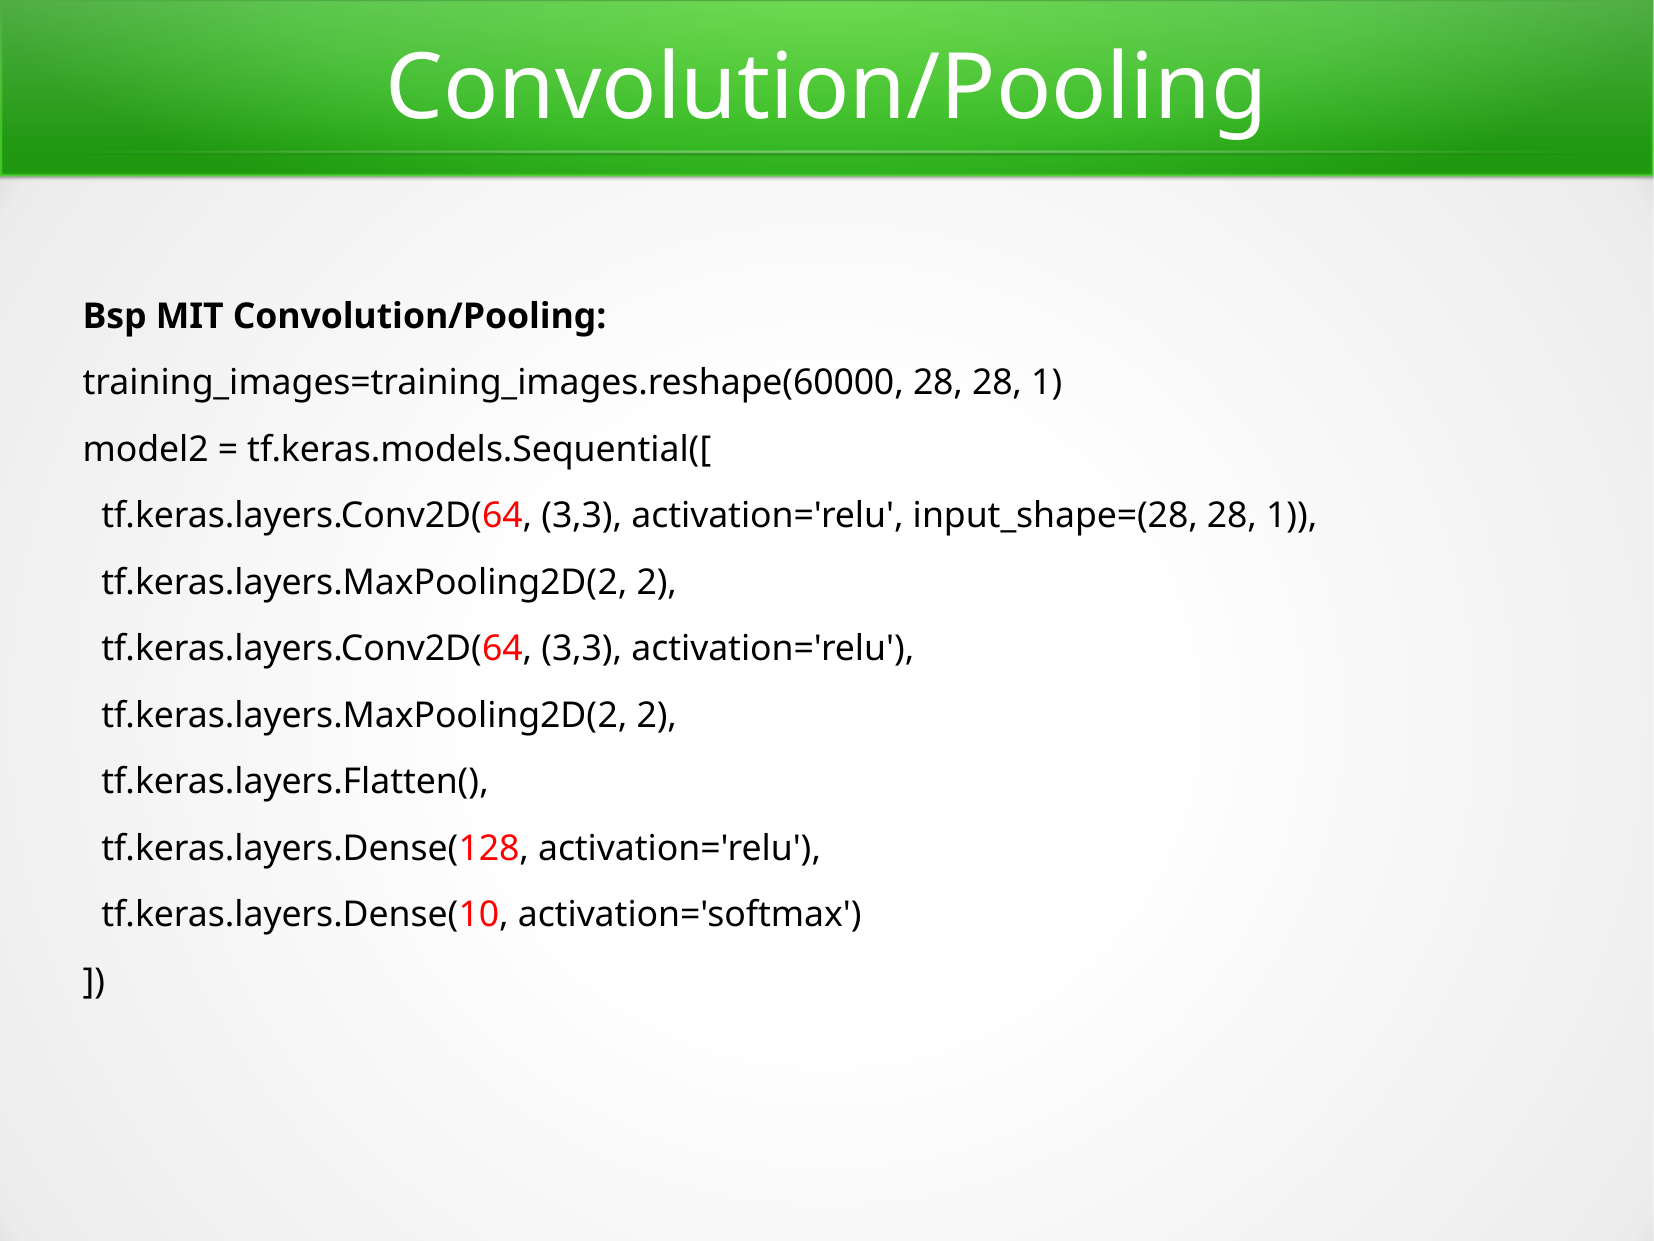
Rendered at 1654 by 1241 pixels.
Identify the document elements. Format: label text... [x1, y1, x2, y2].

picture [0, 0, 1654, 1241]
list Bsp MIT Convolution/Pooling: training_images=training_images.reshape(60000, 28, 28, 1) model2 = tf.keras.models.Sequential([ tf.keras.layers.Conv2D(64, (3,3), activation='relu', input_shape=(28, 28, 1)), tf.keras.layers.MaxPooling2D(2, 2), tf.keras.layers.Conv2D(64, (3,3), activation='relu'), tf.keras.layers.MaxPooling2D(2, 2), tf.keras.layers.Flatten(), tf.keras.layers.Dense(128, activation='relu'), tf.keras.layers.Dense(10, activation='softmax') ]) [82, 290, 1571, 1010]
title Convolution/Pooling [82, 11, 1571, 154]
